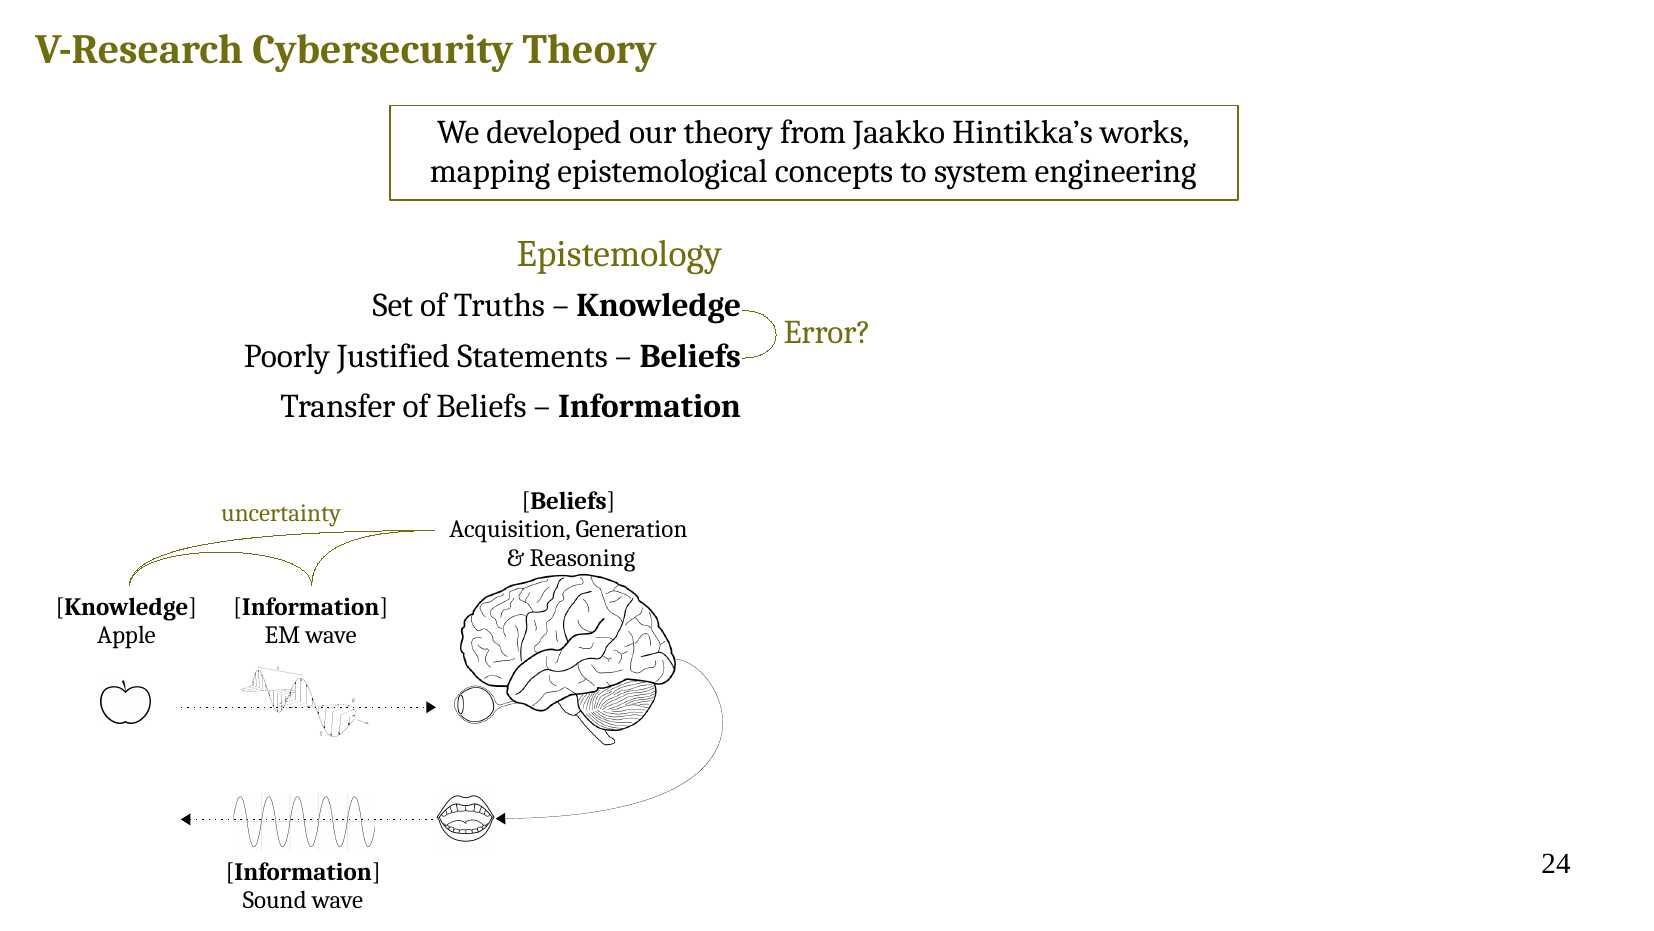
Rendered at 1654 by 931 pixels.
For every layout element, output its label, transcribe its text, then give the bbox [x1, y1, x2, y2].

text_box Set of Truths – Knowledge Poorly Justified Statements – Beliefs Transfer of Beliefs – Information [75, 279, 756, 439]
picture [454, 582, 676, 747]
picture [233, 793, 376, 850]
text_box We developed our theory from Jaakko Hintikka’s works, mapping epistemological concepts to system engineering [390, 105, 1238, 200]
text_box Error? [768, 306, 890, 361]
text_box [Information] EM wave [218, 585, 406, 688]
text_box uncertainty [206, 491, 361, 536]
picture [241, 688, 369, 737]
text_box [Information] Sound wave [210, 850, 406, 931]
text_box [Beliefs] Acquisition, Generation & Reasoning [434, 479, 716, 582]
picture [435, 788, 496, 849]
text_box V-Research Cybersecurity Theory [20, 18, 1171, 91]
picture [100, 679, 151, 725]
text_box Epistemology [501, 225, 751, 284]
text_box [Knowledge] Apple [40, 585, 219, 663]
